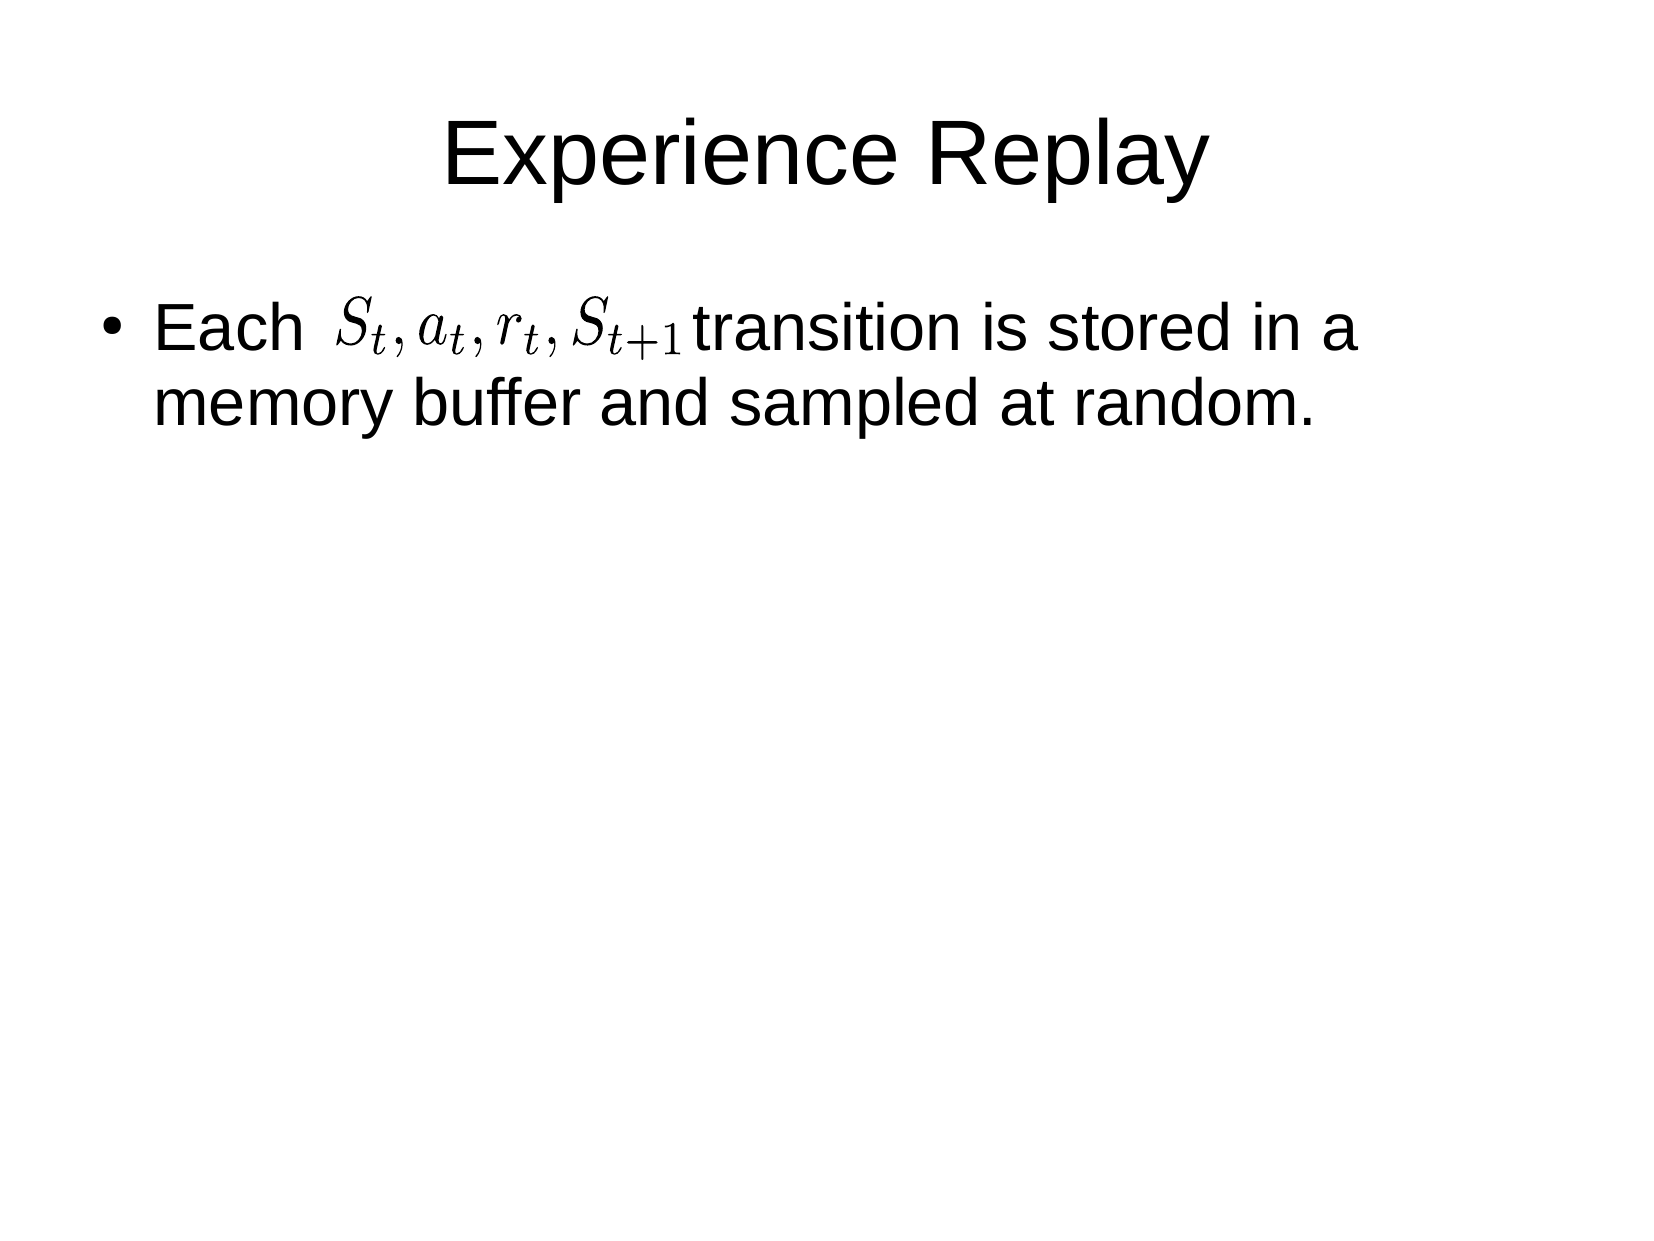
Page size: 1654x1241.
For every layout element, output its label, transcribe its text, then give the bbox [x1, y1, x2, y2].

title Experience Replay [82, 49, 1571, 257]
list Each transition is stored in a memory buffer and sampled at random. [82, 290, 1571, 1010]
text_box [333, 296, 685, 361]
